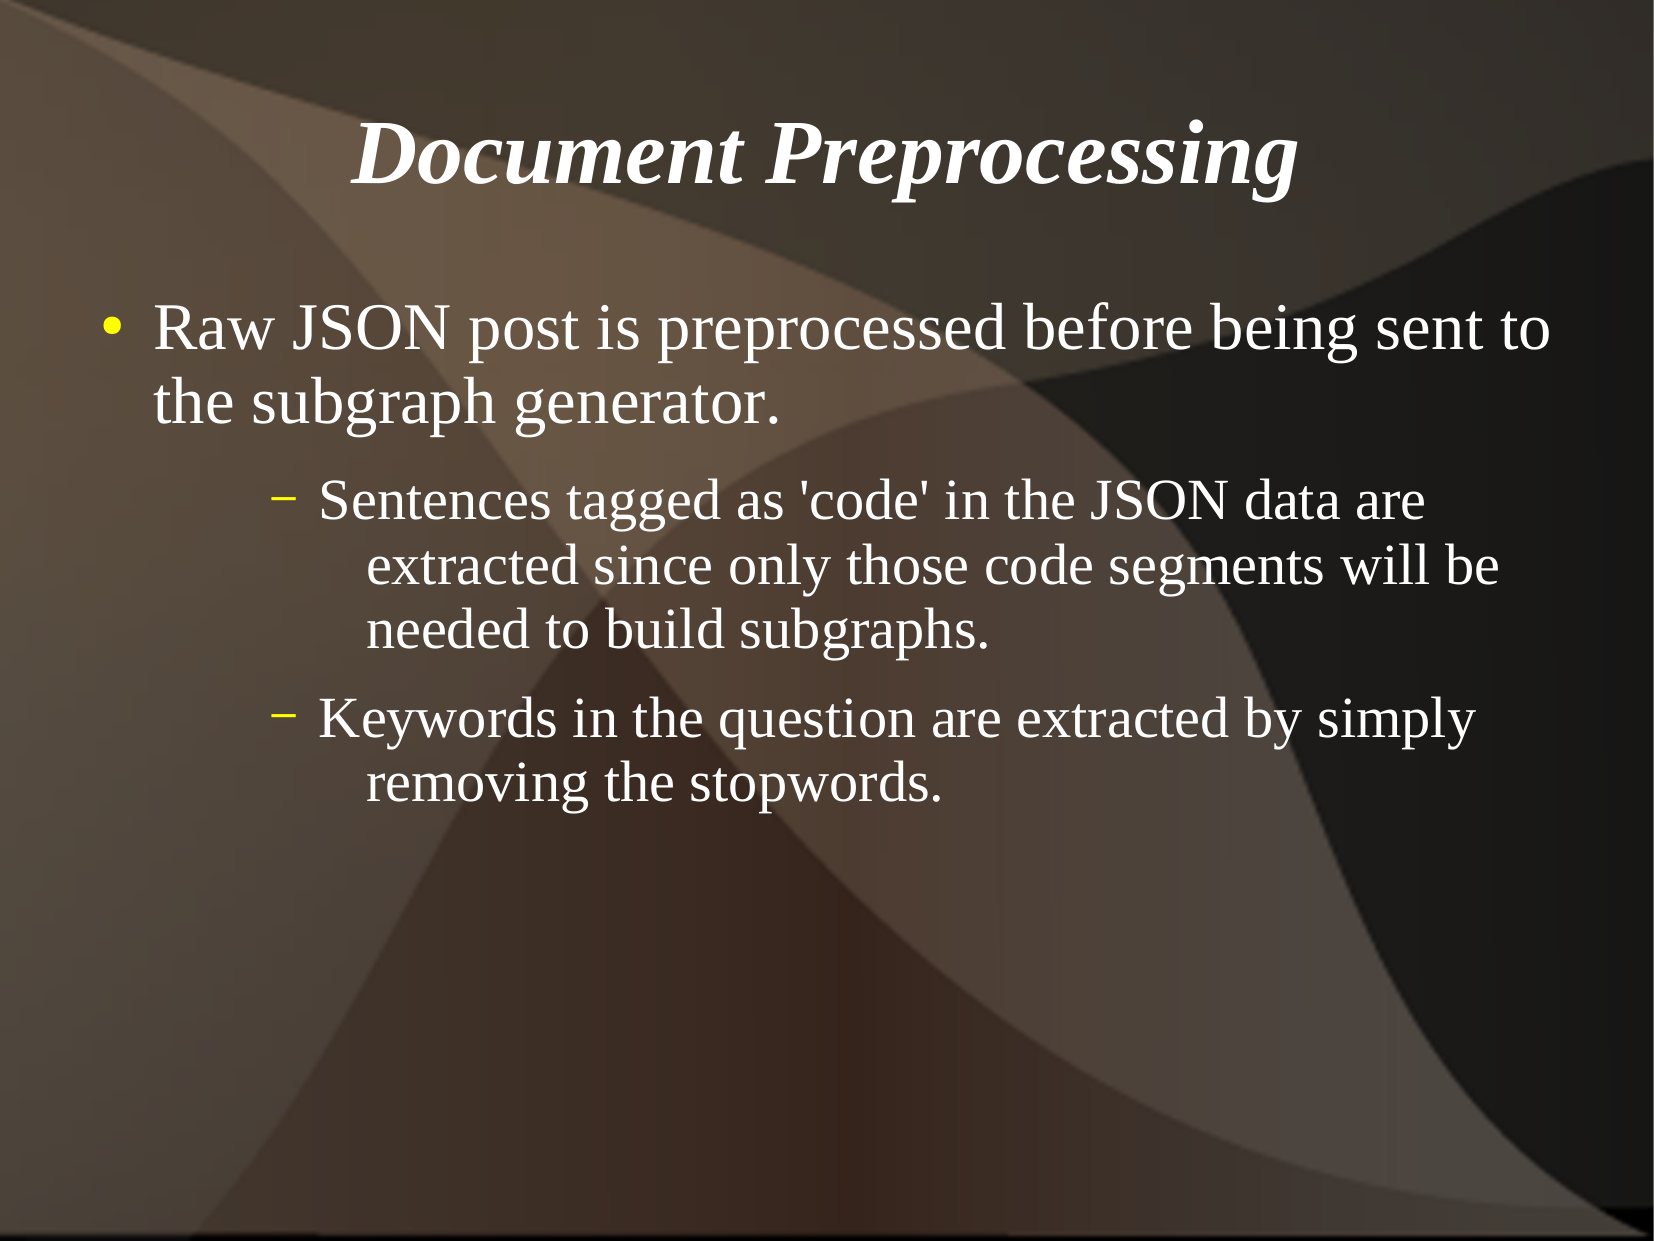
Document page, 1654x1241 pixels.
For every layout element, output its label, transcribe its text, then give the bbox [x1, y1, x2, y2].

list Raw JSON post is preprocessed before being sent to the subgraph generator. Sentences tagged as 'code' in the JSON data are extracted since only those code segments will be needed to build subgraphs. Keywords in the question are extracted by simply removing the stopwords. [82, 290, 1571, 1094]
title Document Preprocessing [82, 56, 1571, 250]
picture [0, 0, 1654, 1241]
